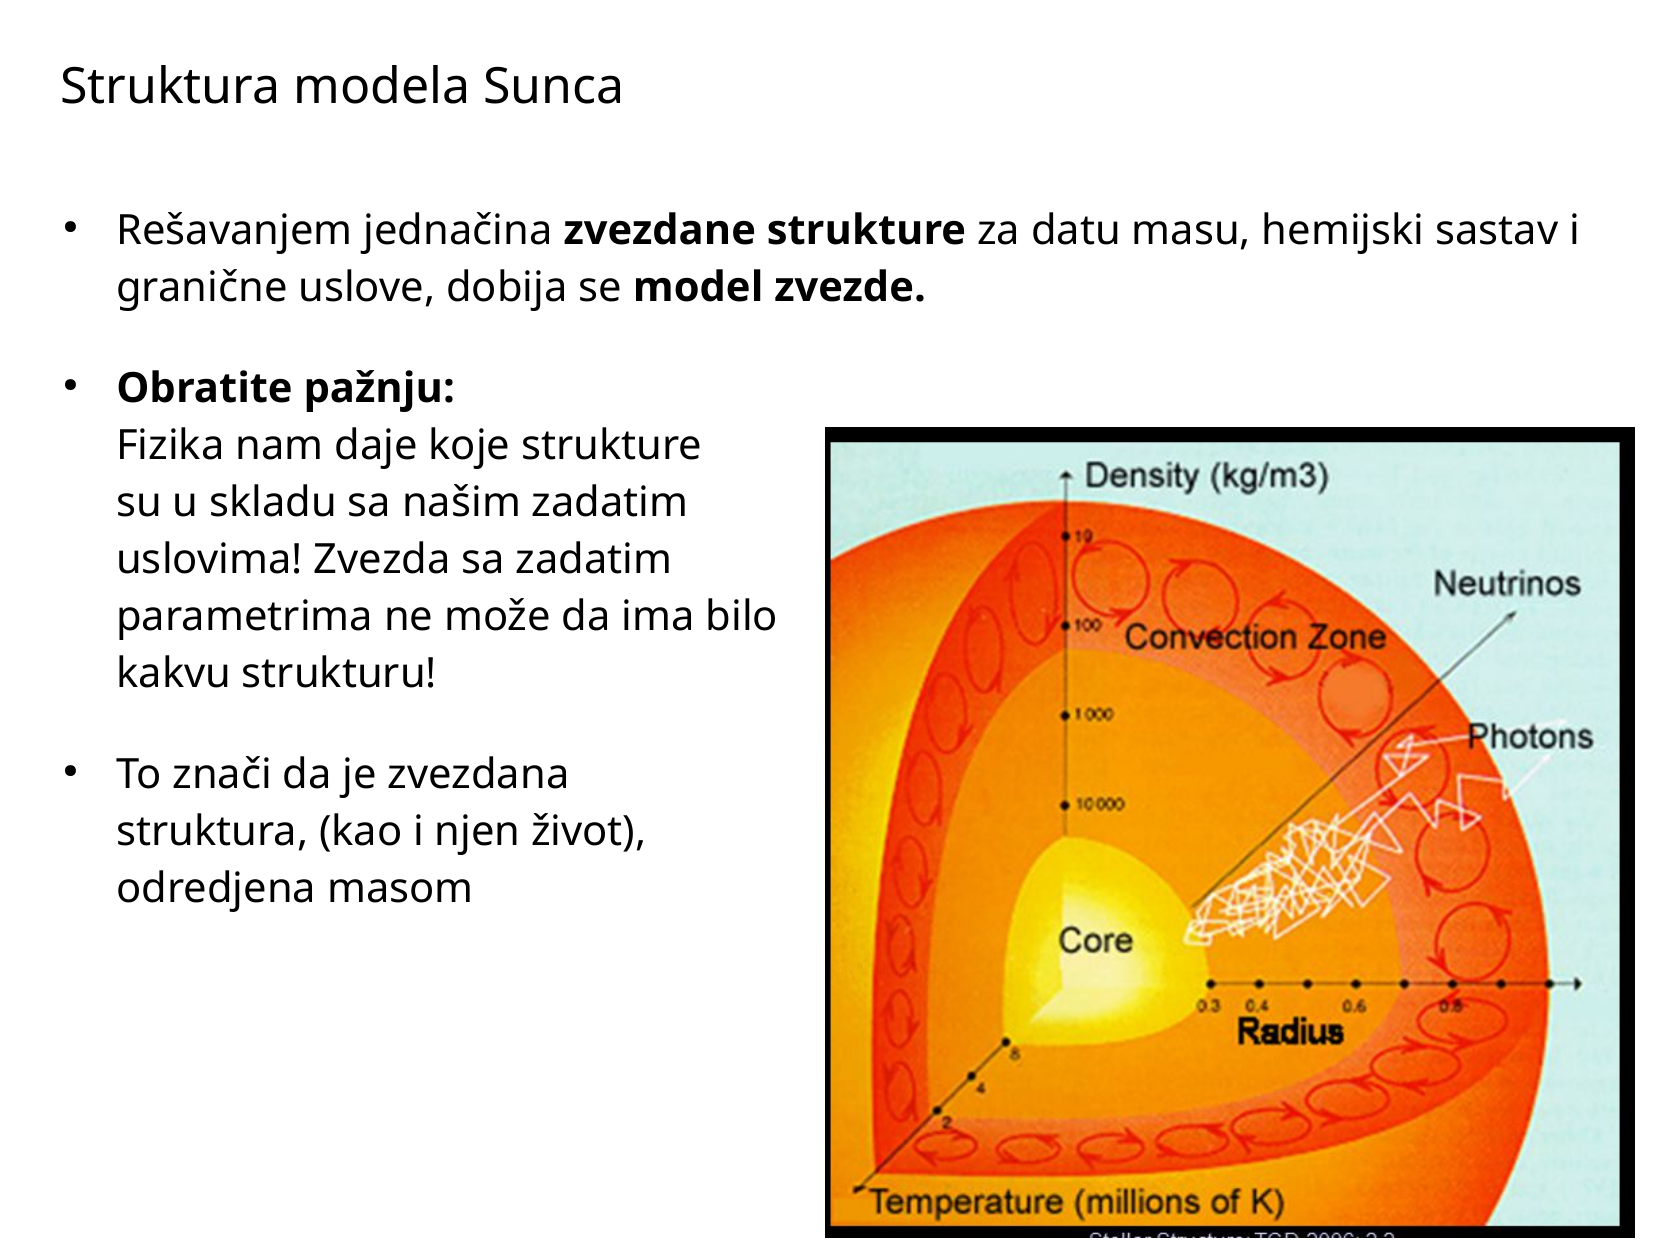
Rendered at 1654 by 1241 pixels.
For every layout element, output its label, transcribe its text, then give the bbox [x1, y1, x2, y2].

picture [825, 427, 1635, 1238]
title Struktura modela Sunca [59, 17, 1648, 150]
list Rešavanjem jednačina zvezdane strukture za datu masu, hemijski sastav i granične uslove, dobija se model zvezde. Obratite pažnju: Fizika nam daje koje strukture su u skladu sa našim zadatim uslovima! Zvezda sa zadatim parametrima ne može da ima bilo kakvu strukturu! To znači da je zvezdana struktura, (kao i njen život), odredjena masom [45, 199, 1635, 1173]
